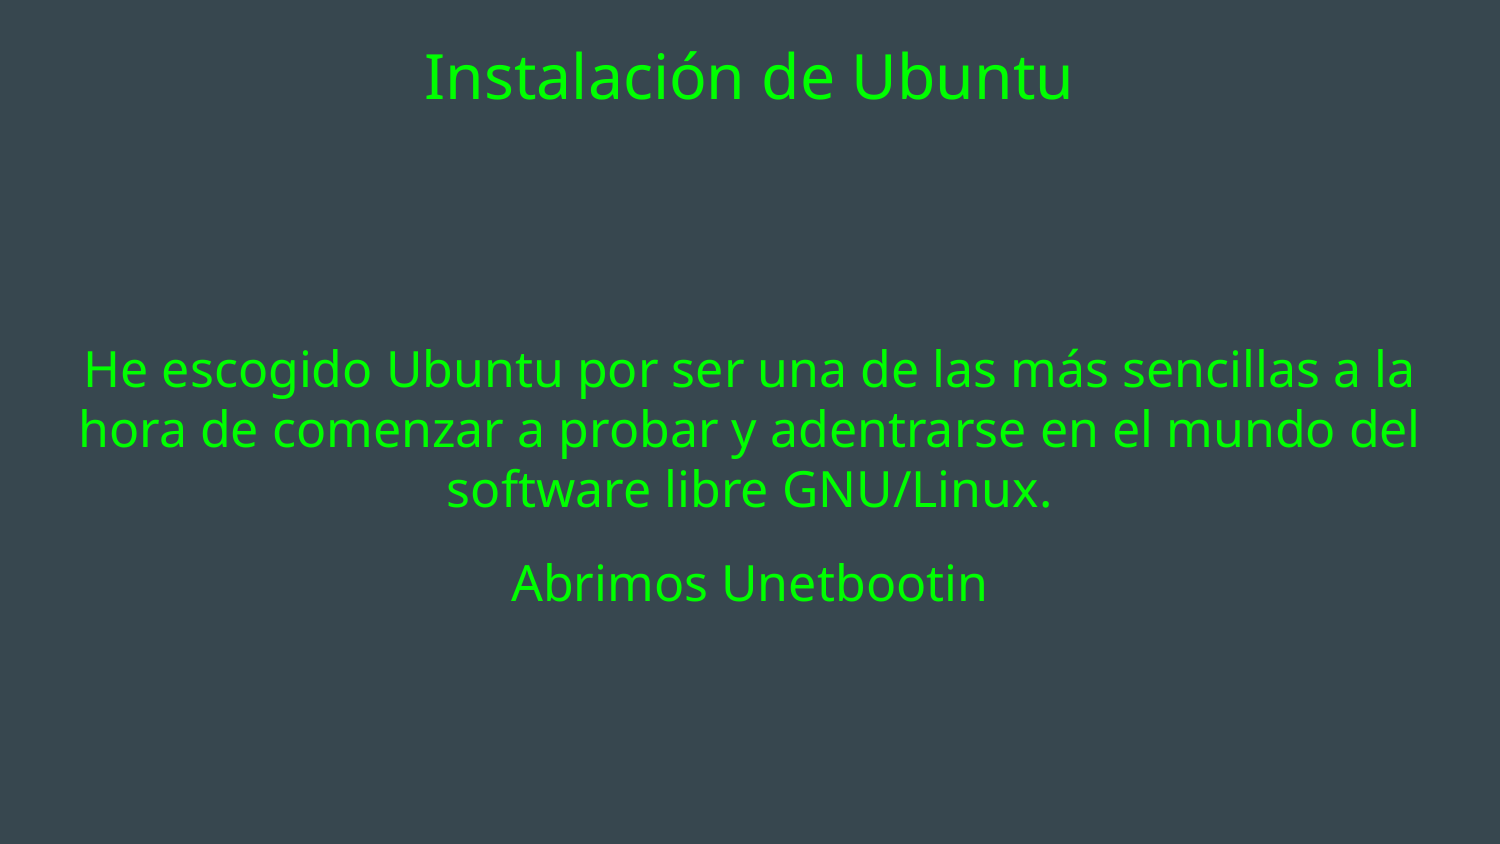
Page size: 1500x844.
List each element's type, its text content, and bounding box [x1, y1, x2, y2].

list He escogido Ubuntu por ser una de las más sencillas a la hora de comenzar a probar y adentrarse en el mundo del software libre GNU/Linux. Abrimos Unetbootin [51, 132, 1449, 817]
title Instalación de Ubuntu [51, 22, 1449, 132]
